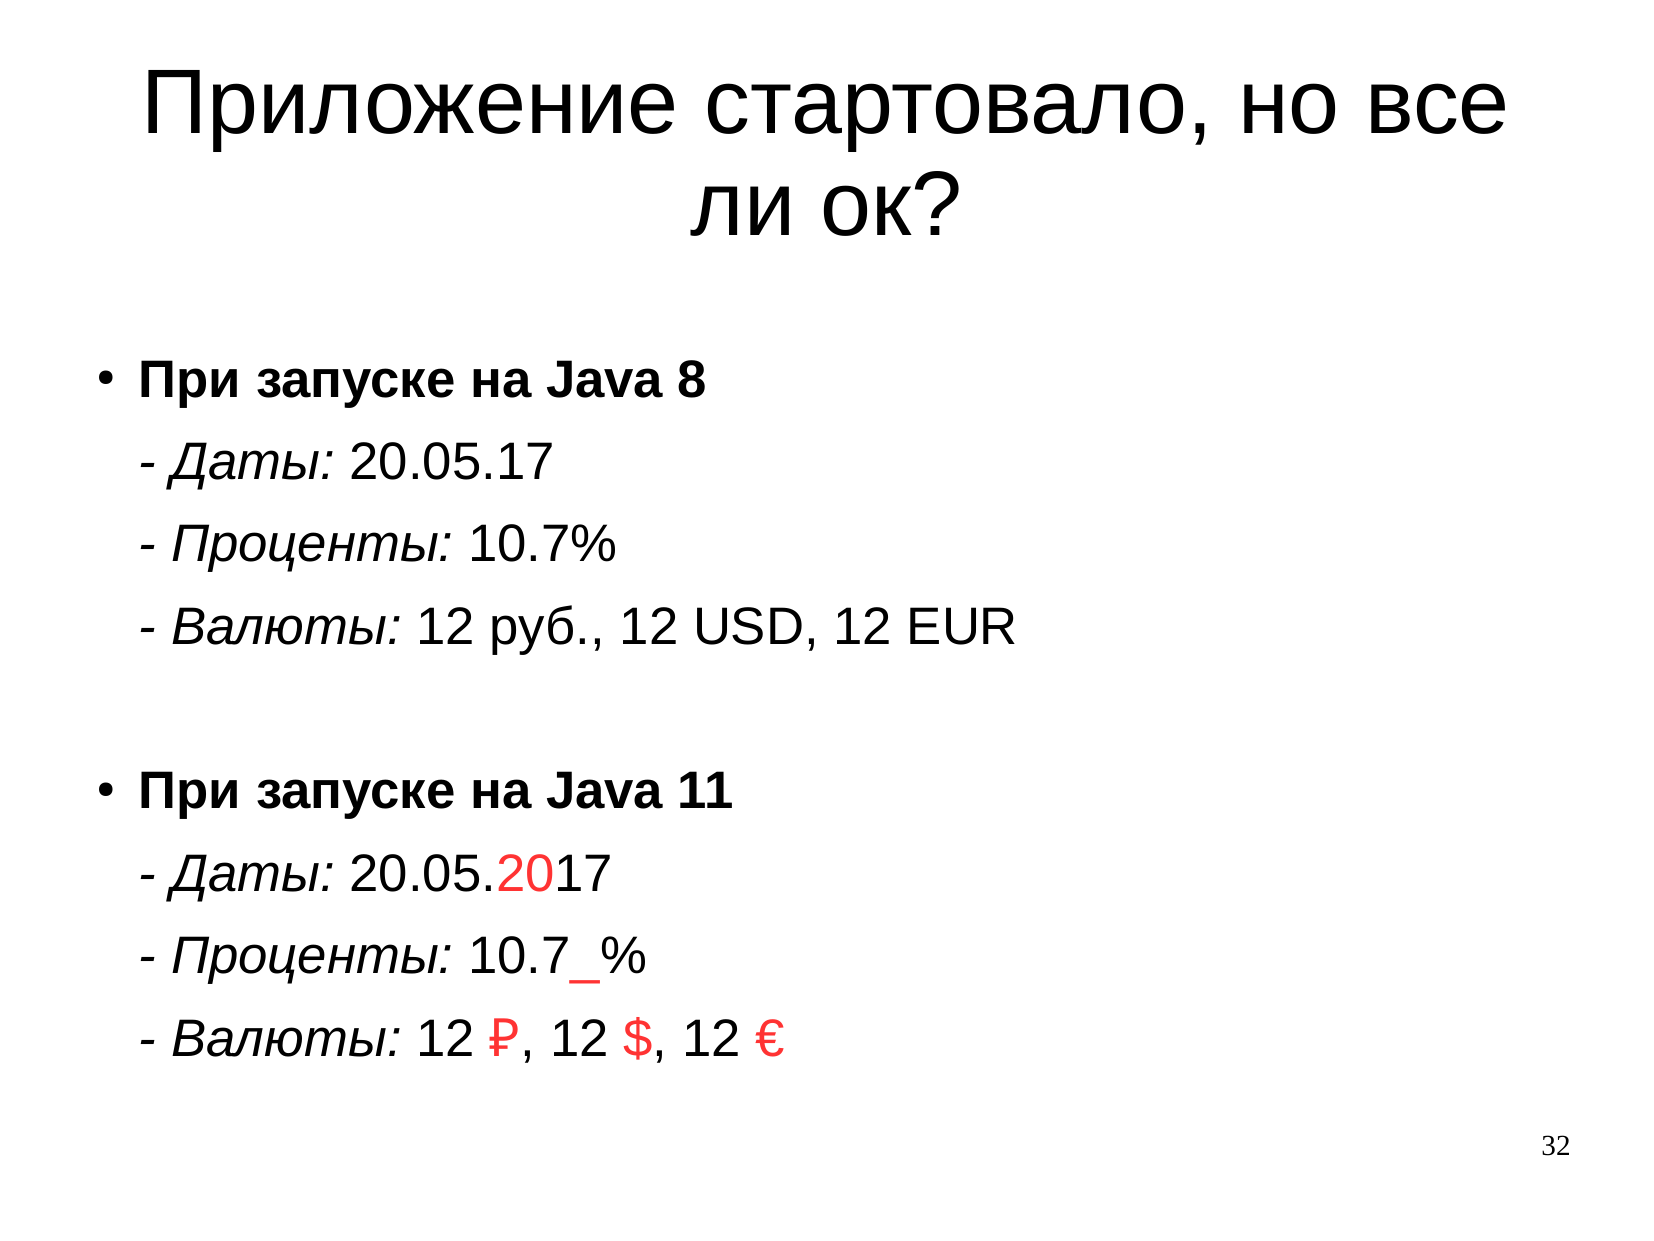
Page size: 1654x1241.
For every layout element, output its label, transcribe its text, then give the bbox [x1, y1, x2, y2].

title Приложение стартовало, но все ли ок? [82, 49, 1571, 257]
list При запуске на Java 8 - Даты: 20.05.17 - Проценты: 10.7% - Валюты: 12 руб., 12 USD, 12 EUR При запуске на Java 11 - Даты: 20.05.2017 - Проценты: 10.7_% - Валюты: 12 ₽, 12 $, 12 € [82, 349, 1571, 1069]
